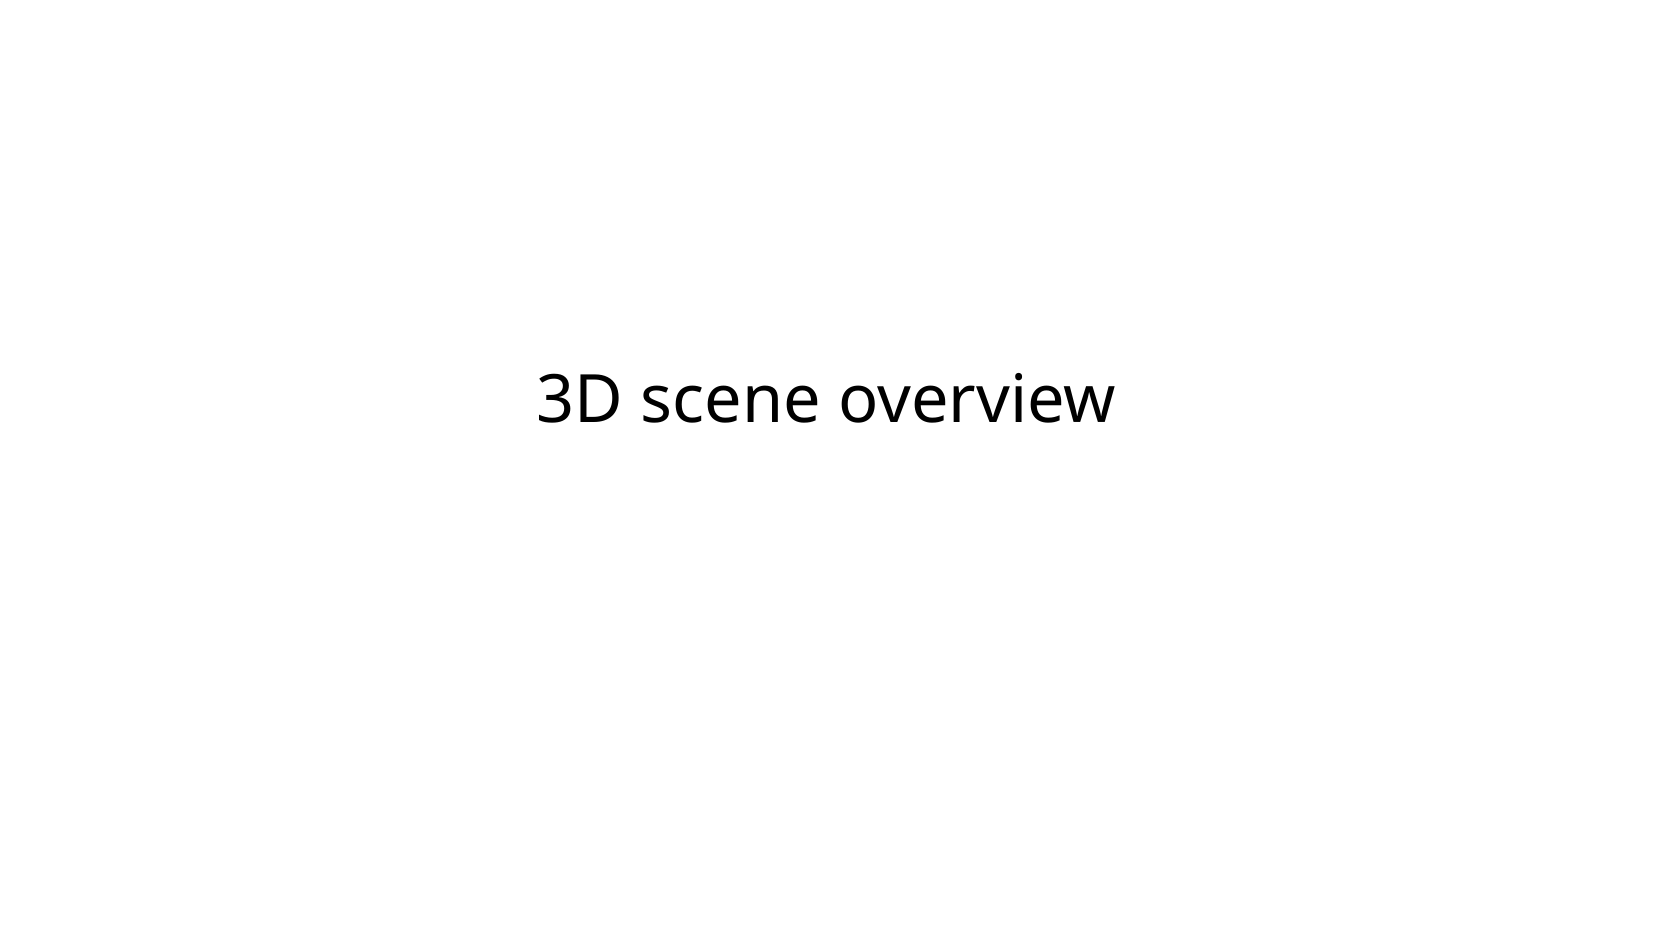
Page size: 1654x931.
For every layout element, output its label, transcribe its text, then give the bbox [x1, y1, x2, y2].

subtitle 3D scene overview [82, 37, 1571, 757]
